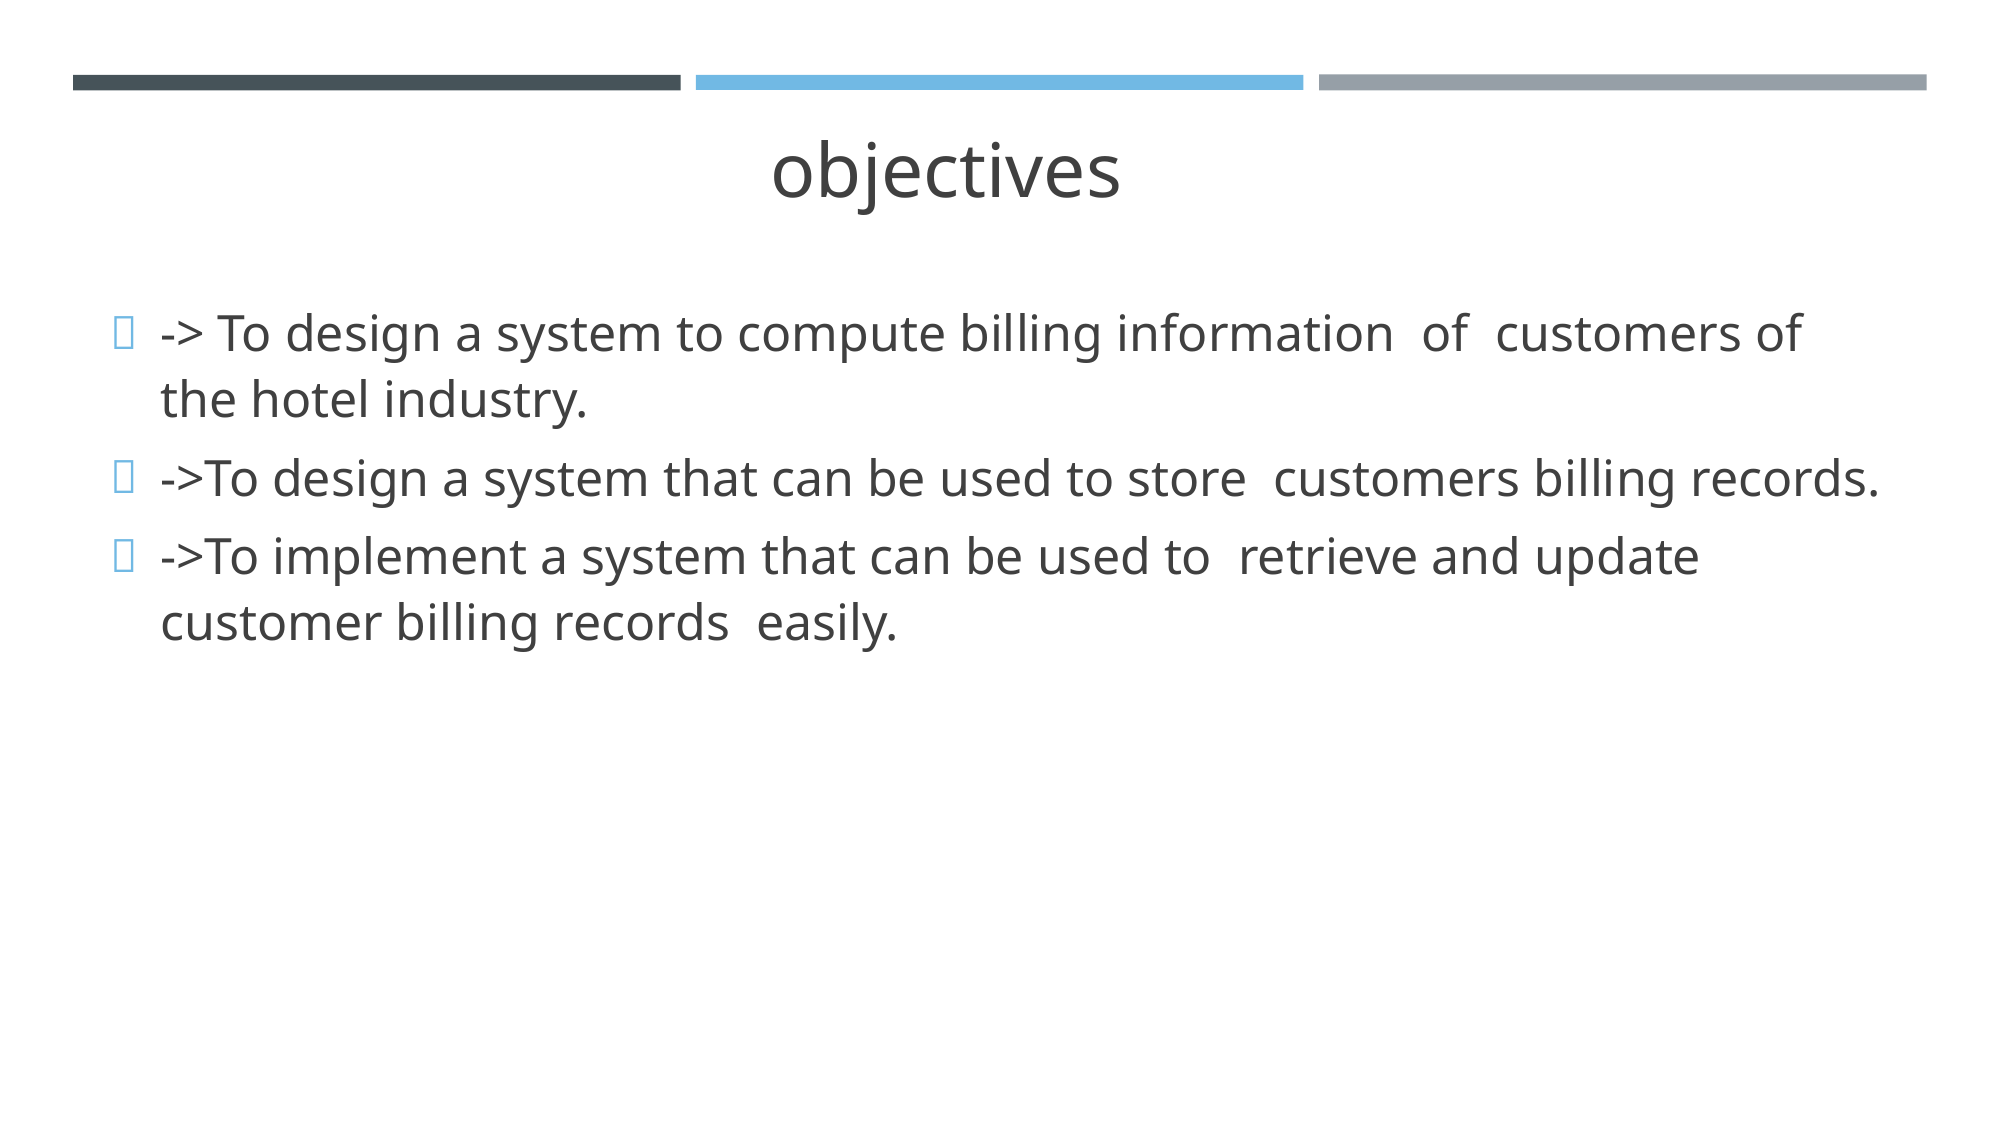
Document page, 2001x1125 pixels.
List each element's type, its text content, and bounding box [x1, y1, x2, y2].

list -> To design a system to compute billing information of customers of the hotel industry. ->To design a system that can be used to store customers billing records. ->To implement a system that can be used to retrieve and update customer billing records easily. [95, 288, 1905, 981]
title objectives [755, 115, 1905, 225]
